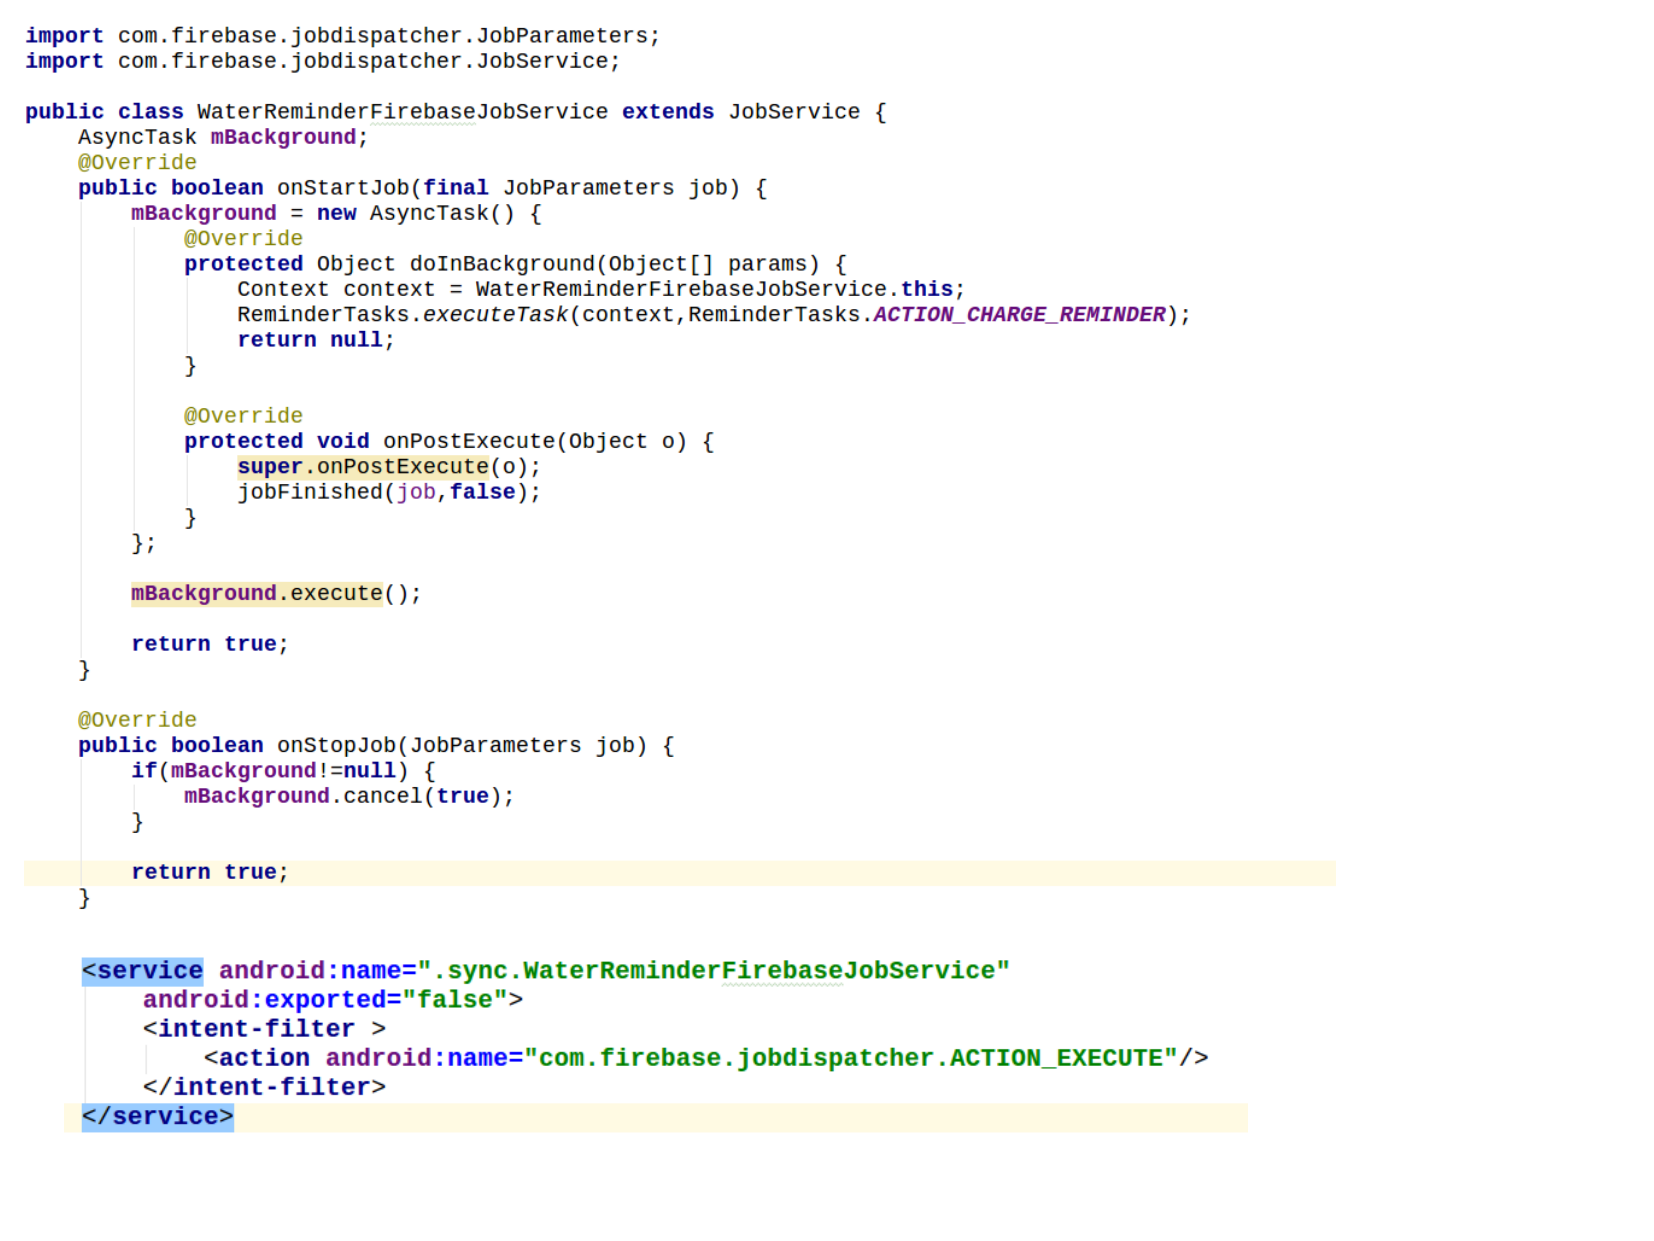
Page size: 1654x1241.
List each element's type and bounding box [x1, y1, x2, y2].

picture [24, 16, 1336, 938]
picture [64, 948, 1248, 1134]
